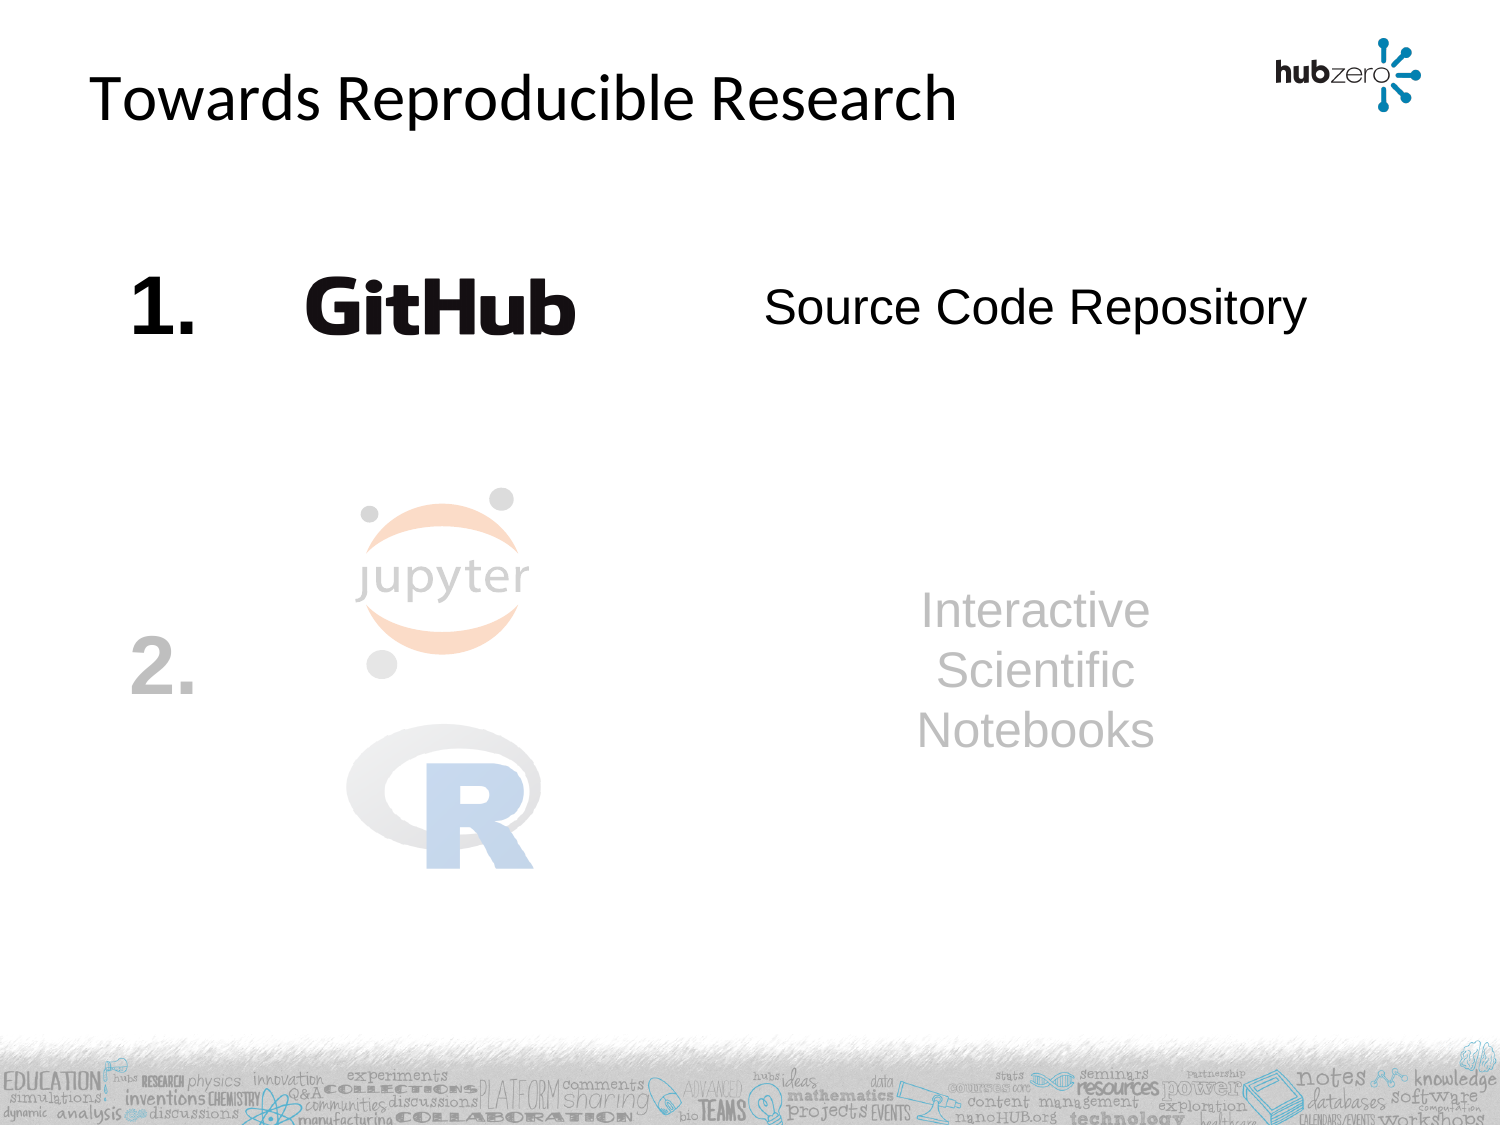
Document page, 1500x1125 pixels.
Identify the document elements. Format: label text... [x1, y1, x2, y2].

text_box 1. [114, 243, 214, 359]
text_box Source Code Repository [748, 267, 1323, 343]
text_box [60, 450, 1336, 961]
picture [0, 1034, 1500, 1125]
picture [1272, 35, 1424, 44]
picture [285, 254, 596, 359]
title Towards Reproducible Research [75, 44, 1426, 144]
